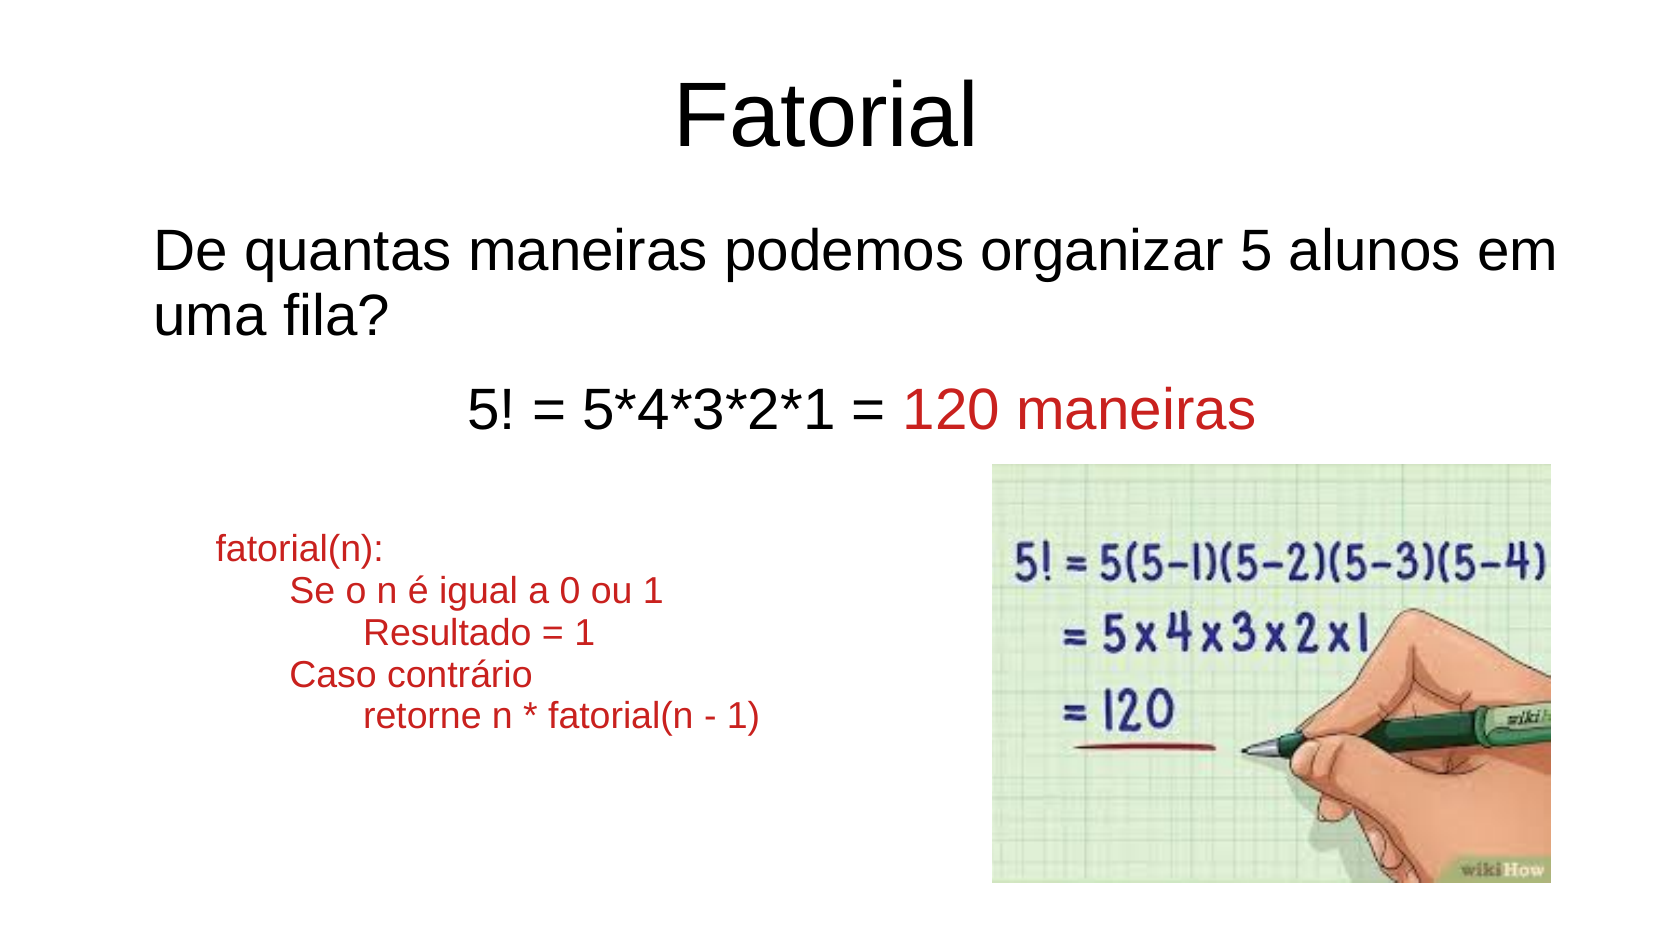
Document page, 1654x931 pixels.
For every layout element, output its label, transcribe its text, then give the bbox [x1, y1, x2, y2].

title Fatorial [82, 37, 1571, 193]
text_box fatorial(n): Se o n é igual a 0 ou 1 Resultado = 1 Caso contrário retorne n * fatorial(n - 1) [200, 519, 992, 745]
list De quantas maneiras podemos organizar 5 alunos em uma fila? 5! = 5*4*3*2*1 = 120 maneiras [82, 217, 1571, 449]
picture [992, 464, 1551, 883]
